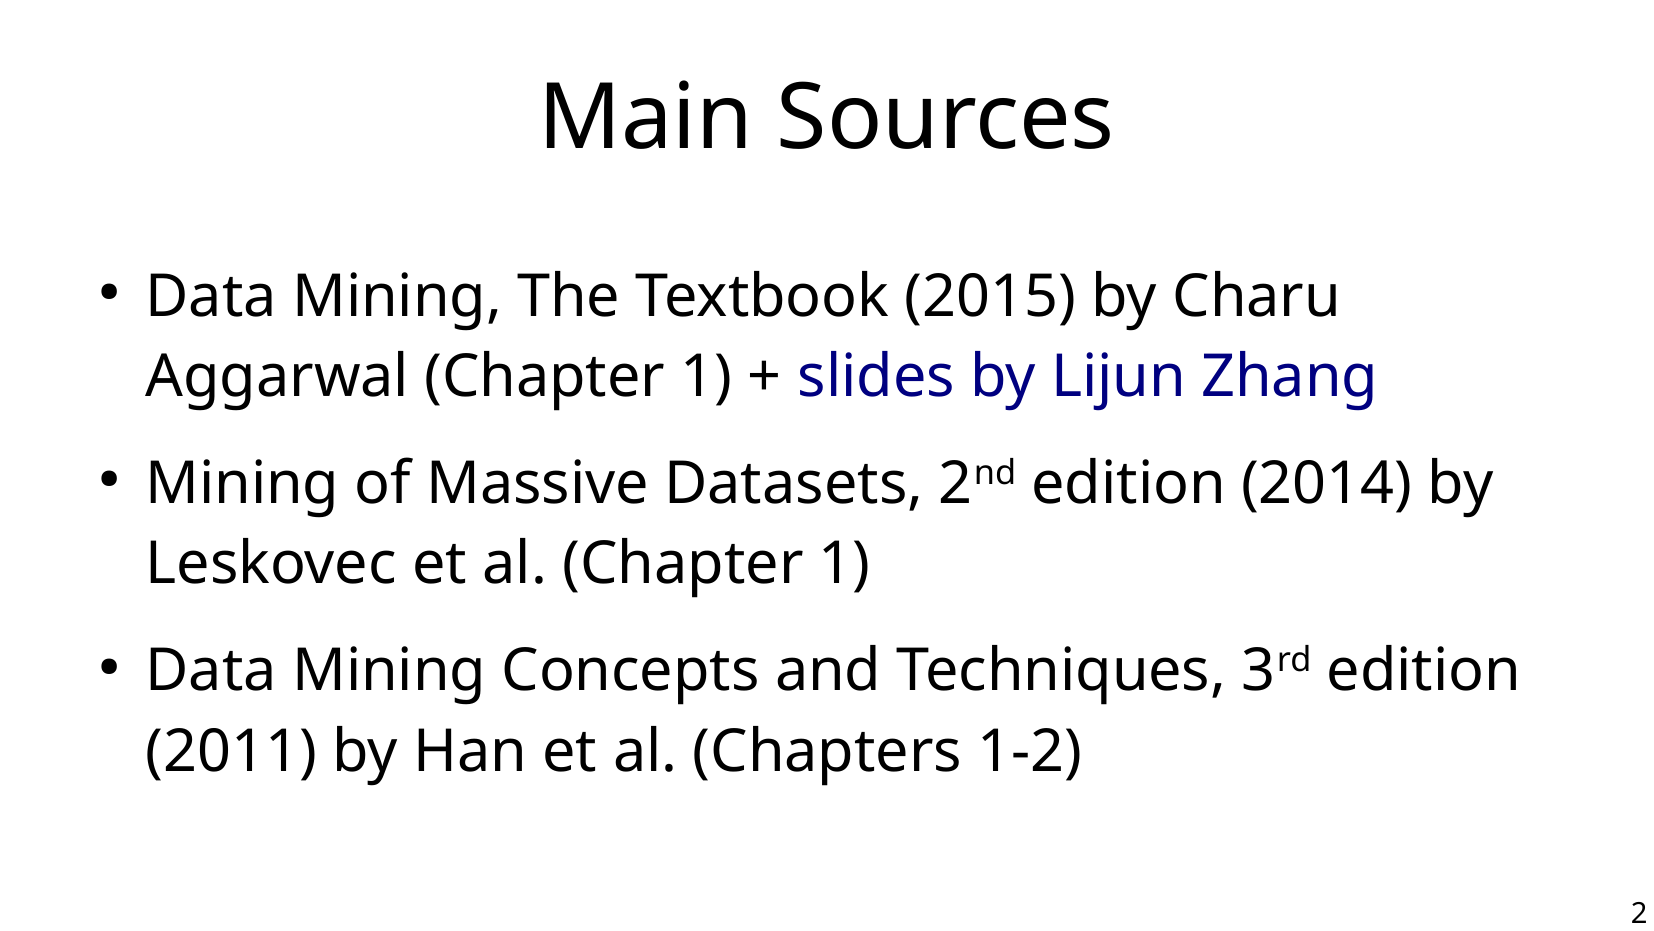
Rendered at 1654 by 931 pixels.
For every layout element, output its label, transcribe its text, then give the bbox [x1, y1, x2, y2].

list Data Mining, The Textbook (2015) by Charu Aggarwal (Chapter 1) + slides by Lijun Zhang Mining of Massive Datasets, 2nd edition (2014) by Leskovec et al. (Chapter 1) Data Mining Concepts and Techniques, 3rd edition (2011) by Han et al. (Chapters 1-2) [82, 253, 1571, 793]
title Main Sources [82, 1, 1571, 226]
